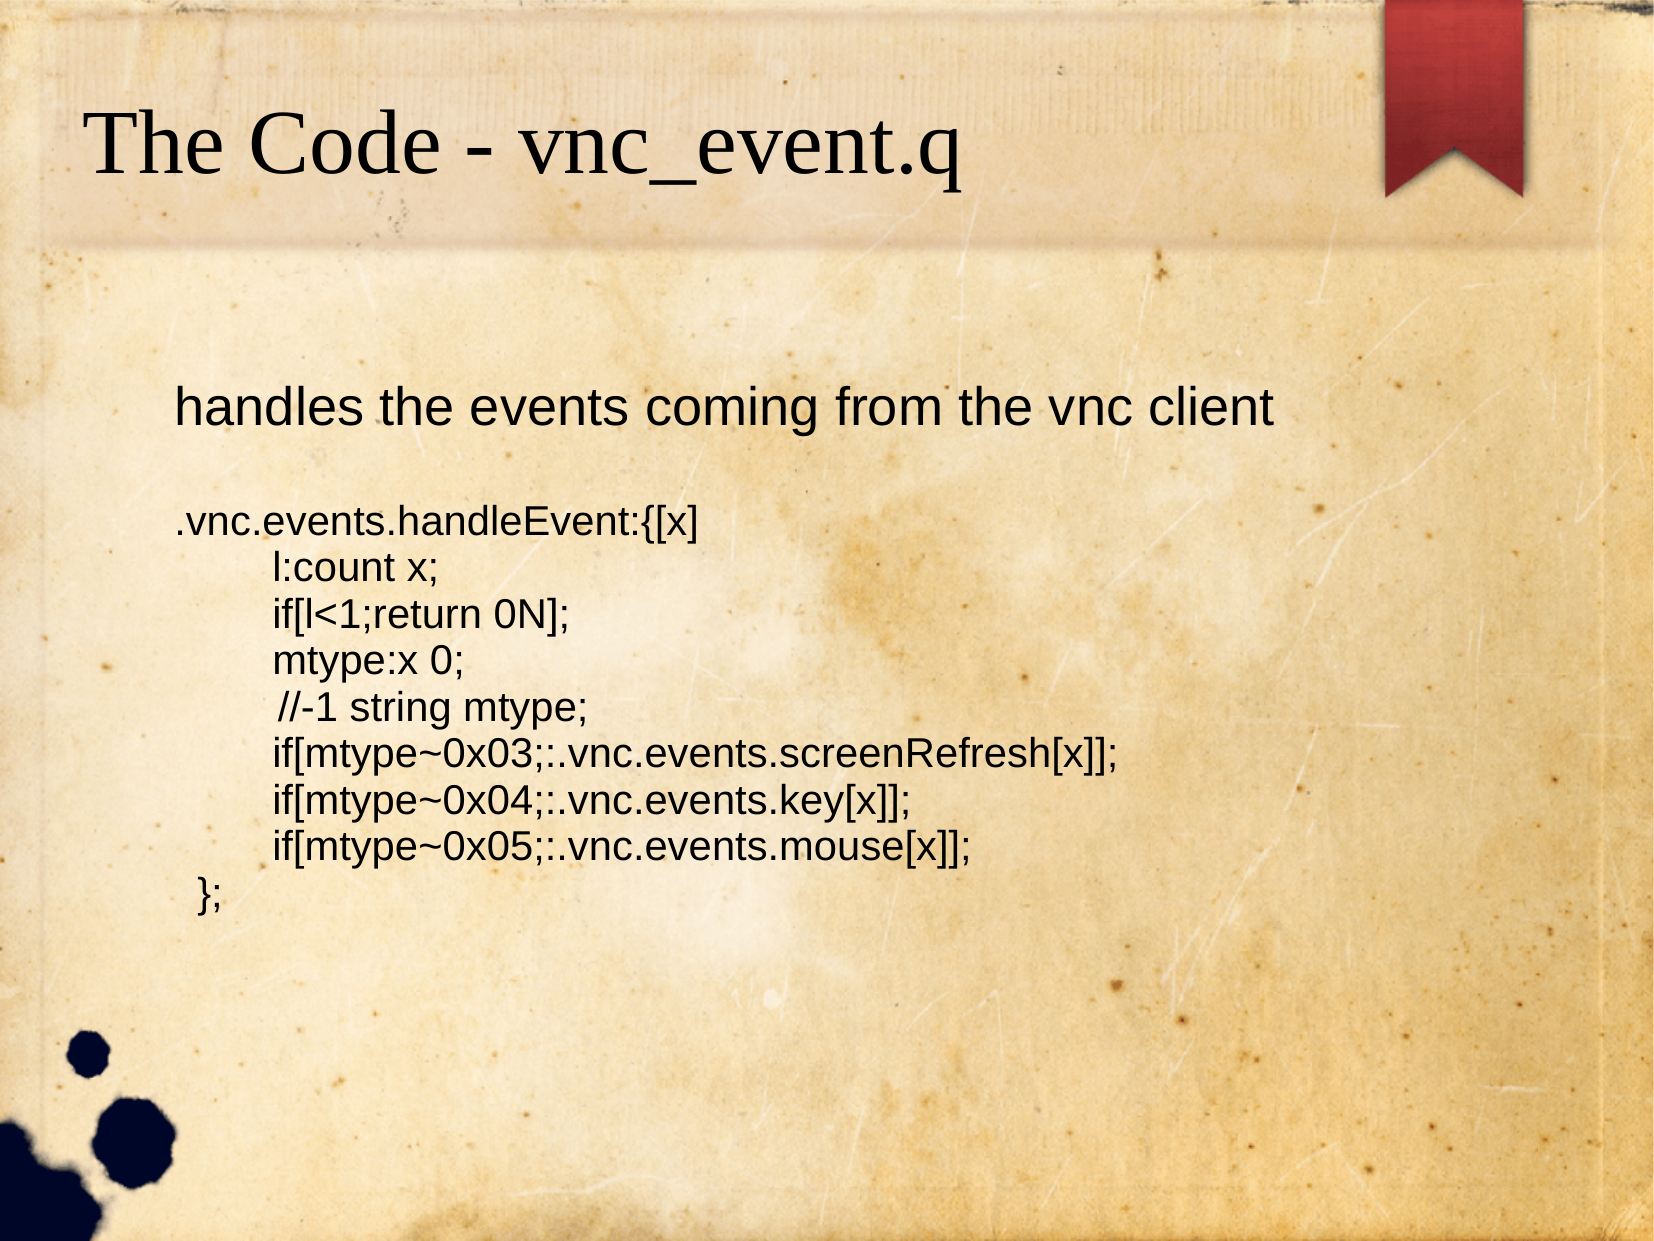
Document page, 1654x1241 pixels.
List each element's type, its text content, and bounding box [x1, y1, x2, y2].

text_box handles the events coming from the vnc client .vnc.events.handleEvent:{[x] l:count x; if[l<1;return 0N]; mtype:x 0; //-1 string mtype; if[mtype~0x03;:.vnc.events.screenRefresh[x]]; if[mtype~0x04;:.vnc.events.key[x]]; if[mtype~0x05;:.vnc.events.mouse[x]]; }; [159, 369, 1362, 976]
picture [0, 0, 1654, 1241]
title The Code - vnc_event.q [82, 49, 1347, 237]
